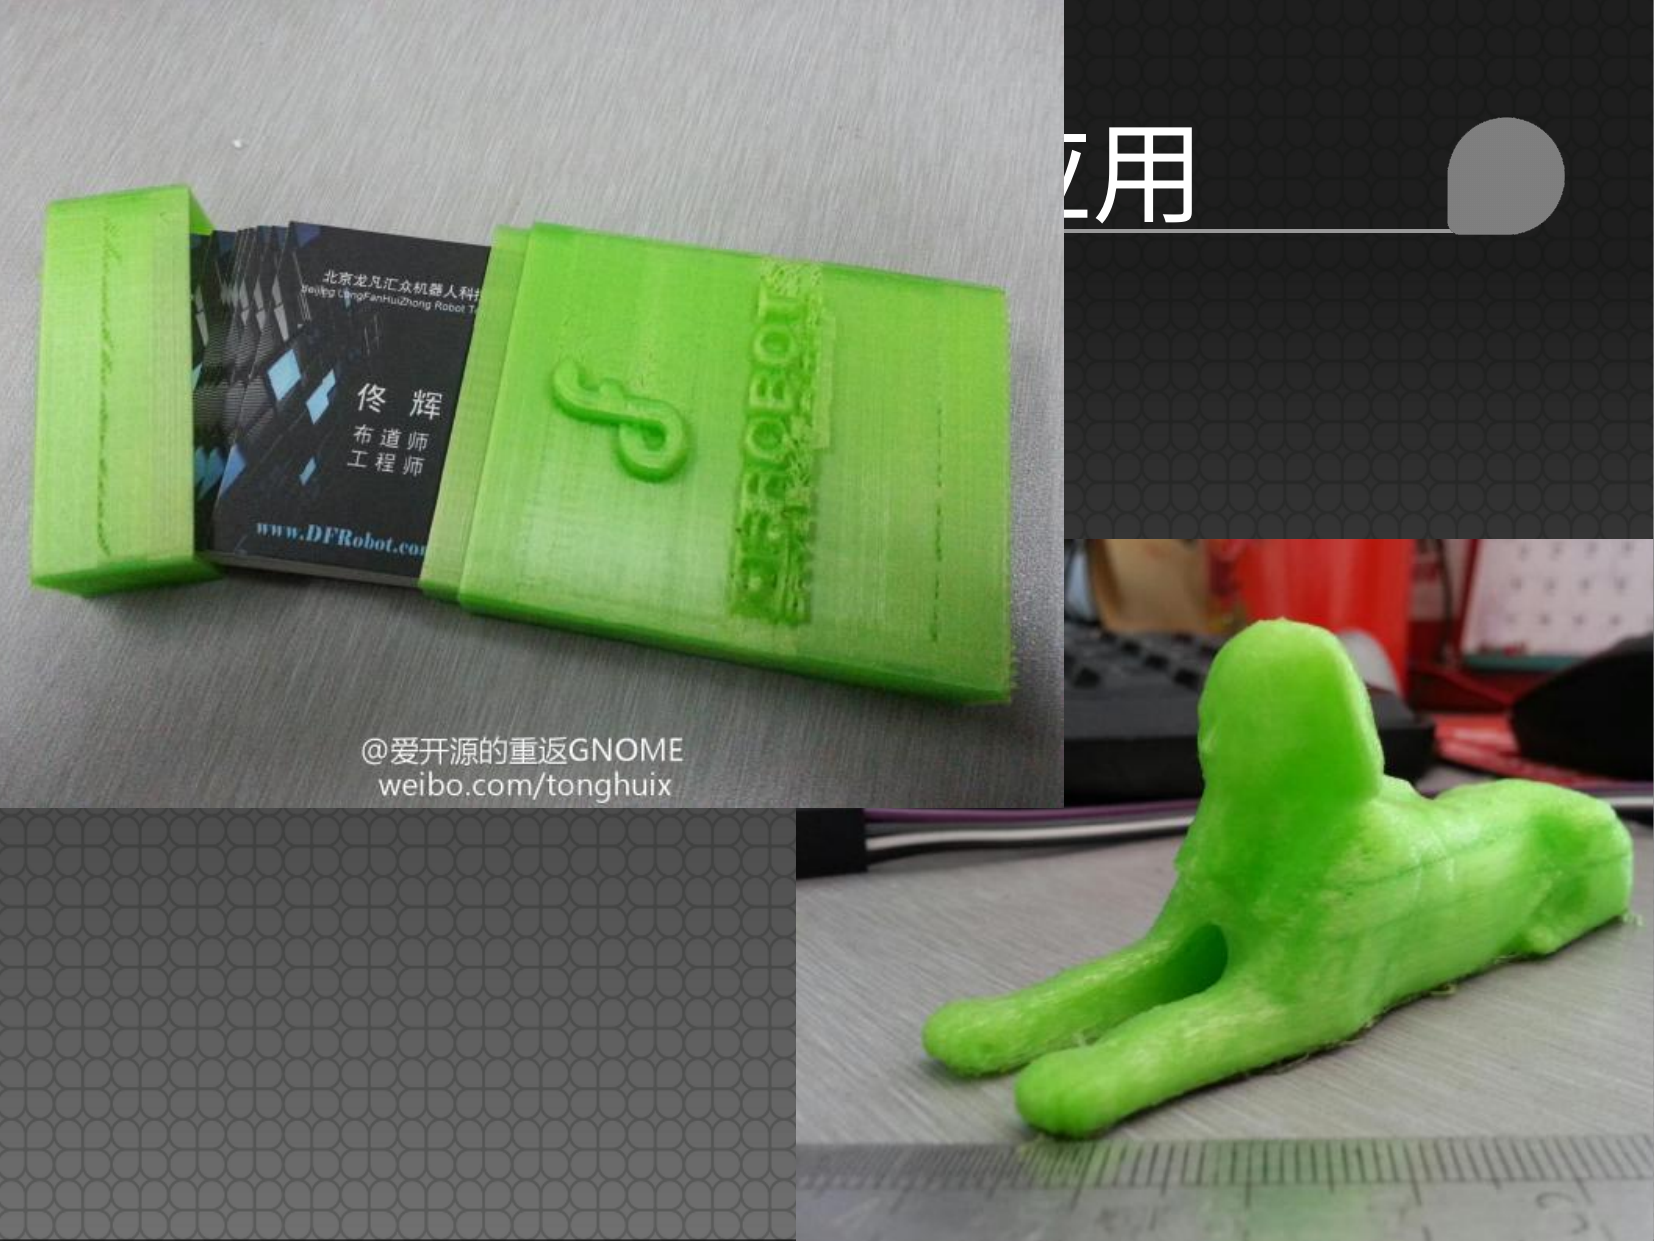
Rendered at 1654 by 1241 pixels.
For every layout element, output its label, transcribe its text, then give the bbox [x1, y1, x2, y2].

title 家庭3D打印机的应用 [1064, 100, 1426, 251]
picture [0, 0, 1654, 1241]
